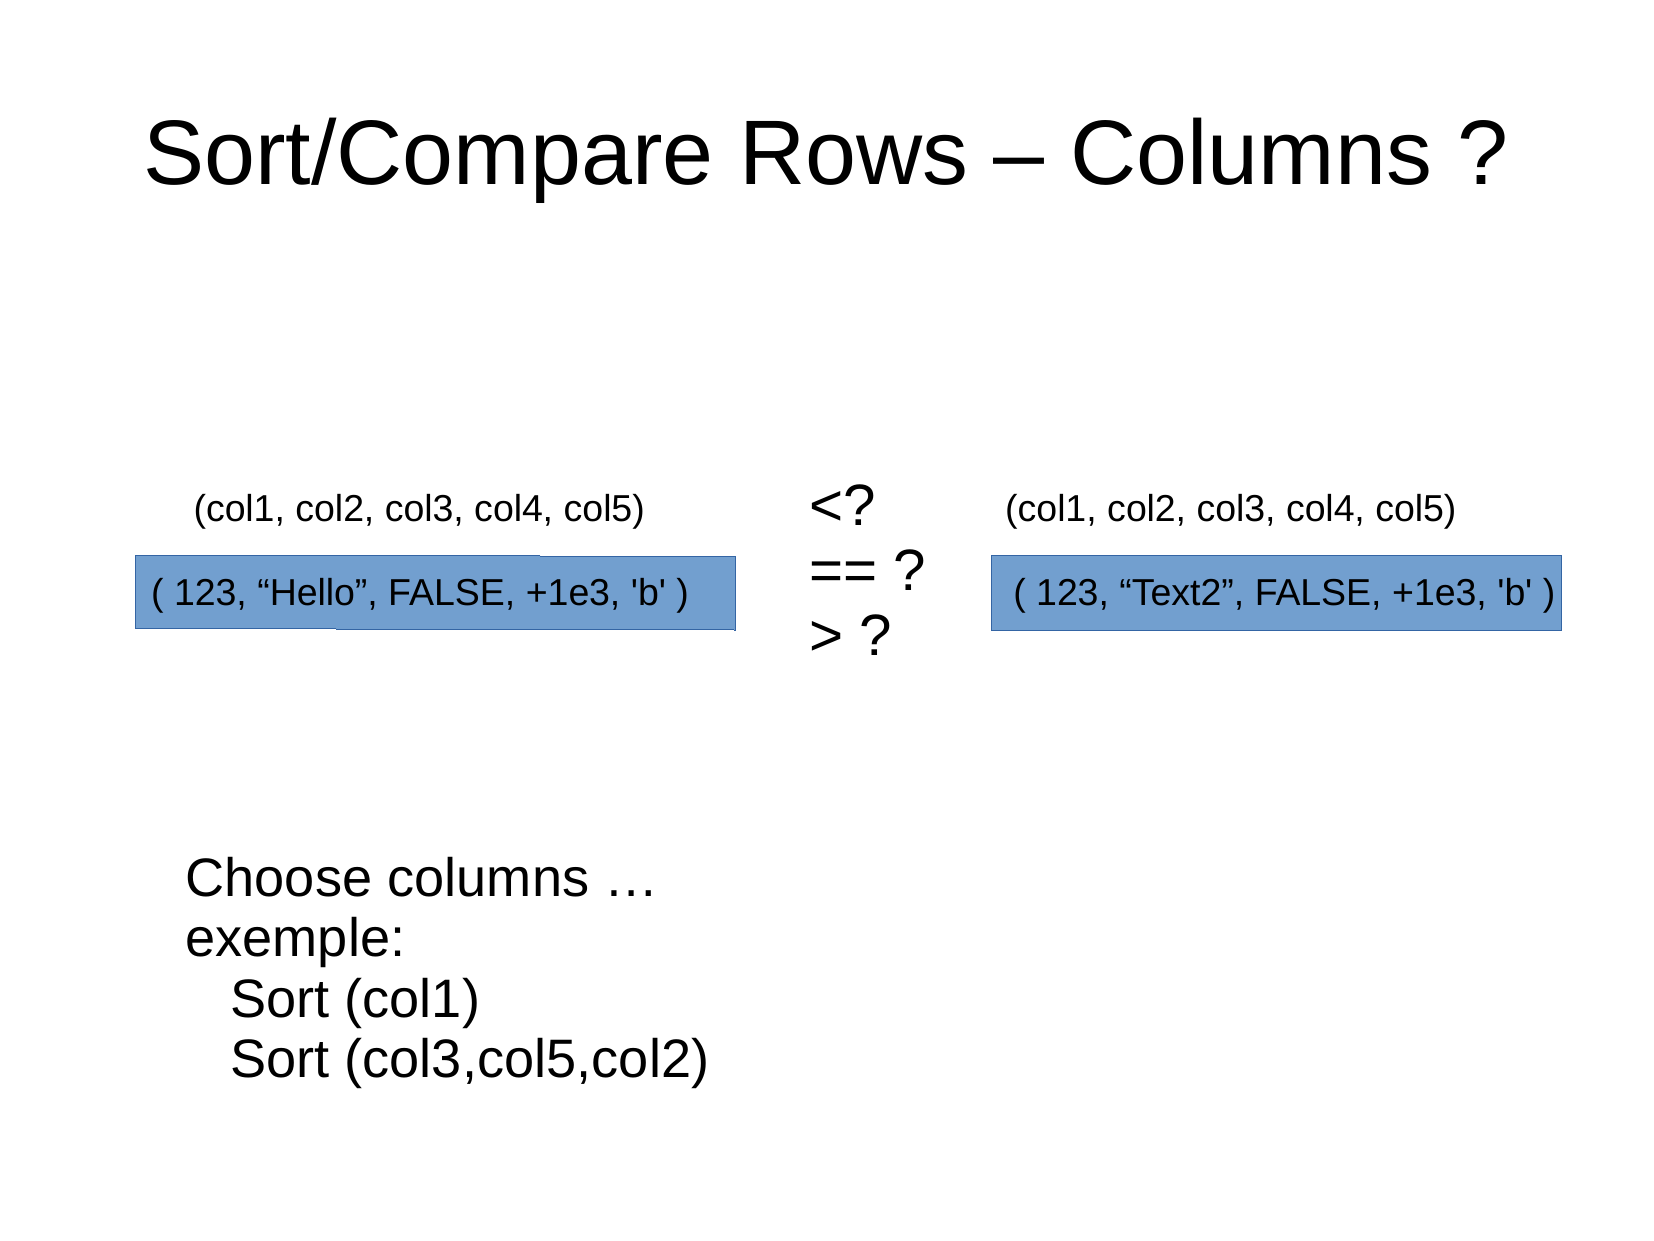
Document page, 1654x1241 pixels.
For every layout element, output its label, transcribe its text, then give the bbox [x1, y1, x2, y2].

text_box ( 123, “Hello”, FALSE, +1e3, 'b' ) [136, 564, 705, 621]
text_box ( 123, “Text2”, FALSE, +1e3, 'b' ) [998, 564, 1572, 621]
text_box (col1, col2, col3, col4, col5) [178, 480, 734, 537]
text_box [135, 555, 736, 631]
title Sort/Compare Rows – Columns ? [82, 49, 1571, 257]
text_box [991, 555, 1562, 631]
text_box (col1, col2, col3, col4, col5) [990, 480, 1546, 537]
text_box Choose columns … exemple: Sort (col1) Sort (col3,col5,col2) [170, 840, 1411, 1097]
text_box <? == ? > ? [795, 465, 961, 691]
